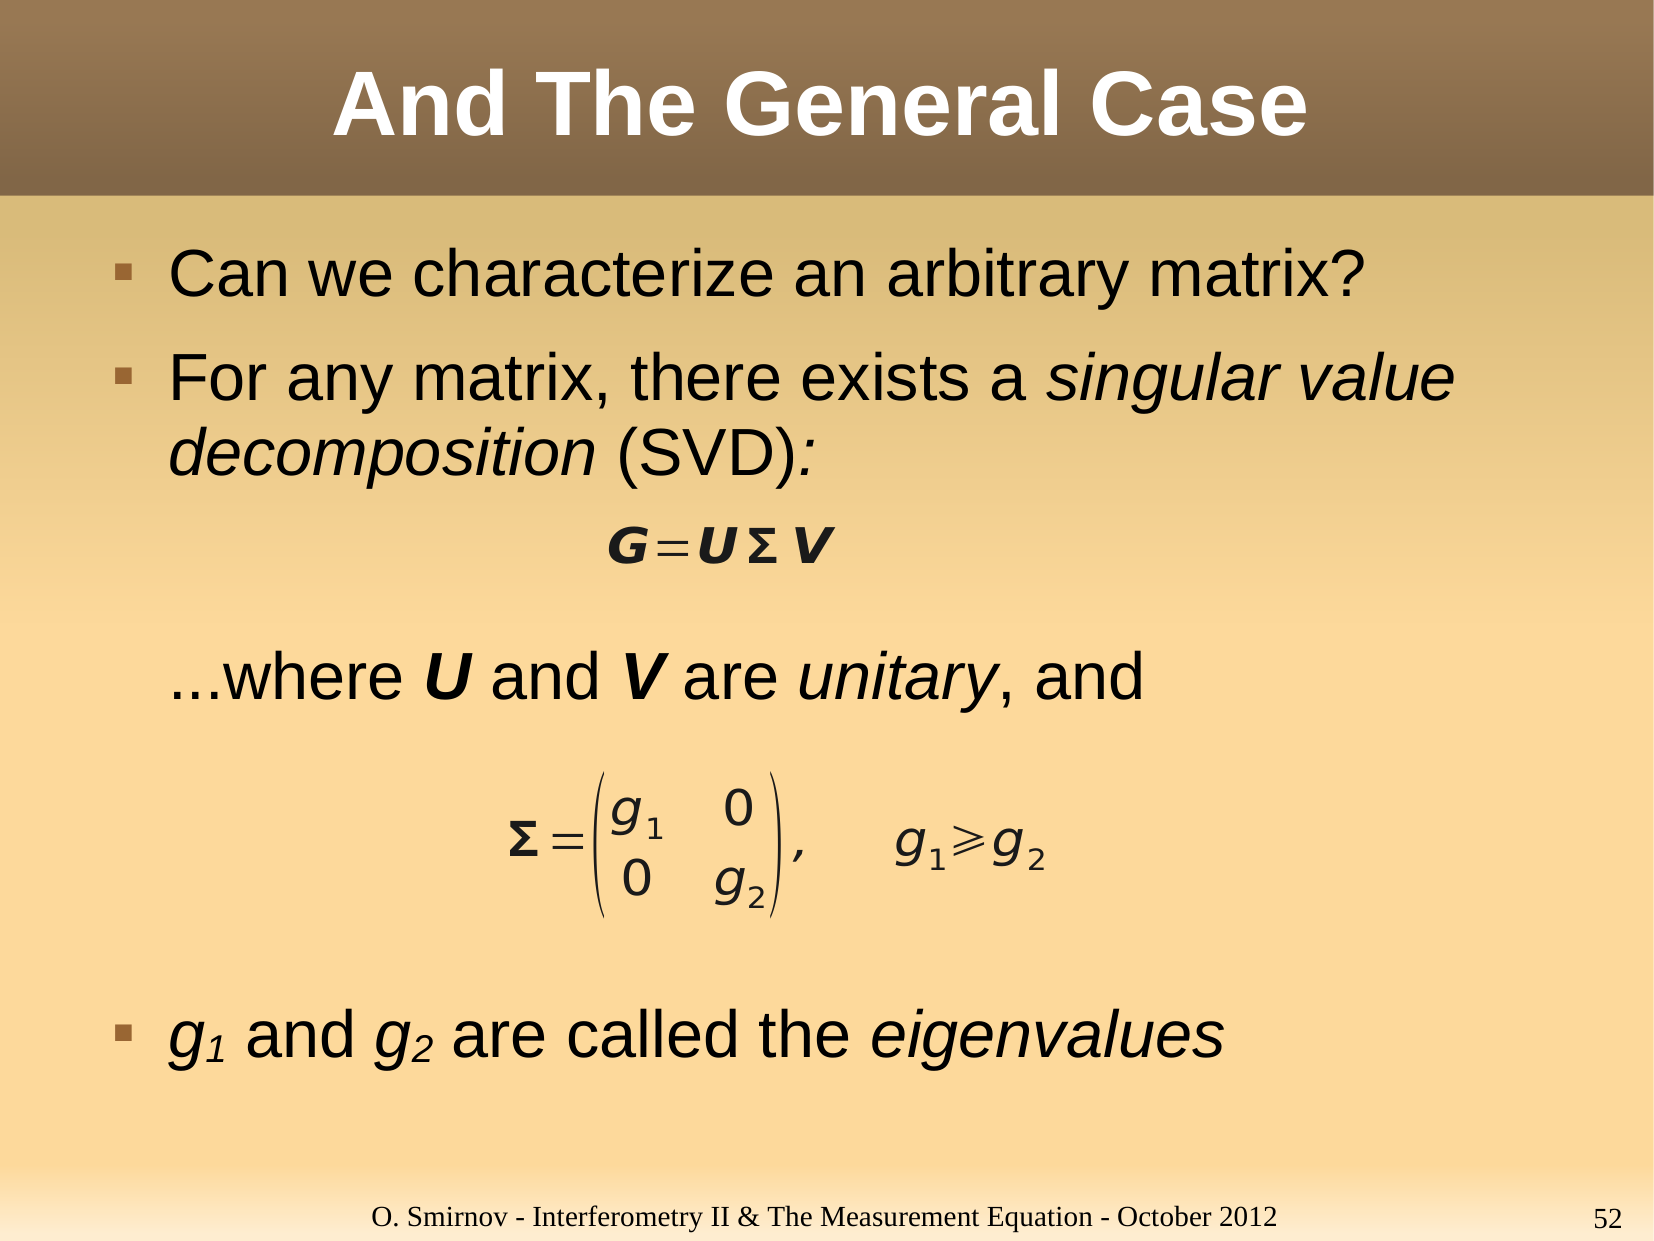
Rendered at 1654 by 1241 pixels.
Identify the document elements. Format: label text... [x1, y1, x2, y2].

chart [600, 514, 845, 578]
list Can we characterize an arbitrary matrix? For any matrix, there exists a singular value decomposition (SVD): ...where U and V are unitary, and g1 and g2 are called the eigenvalues [97, 235, 1586, 1094]
picture [0, 0, 1654, 1241]
title And The General Case [76, 0, 1565, 208]
chart [500, 769, 1053, 923]
